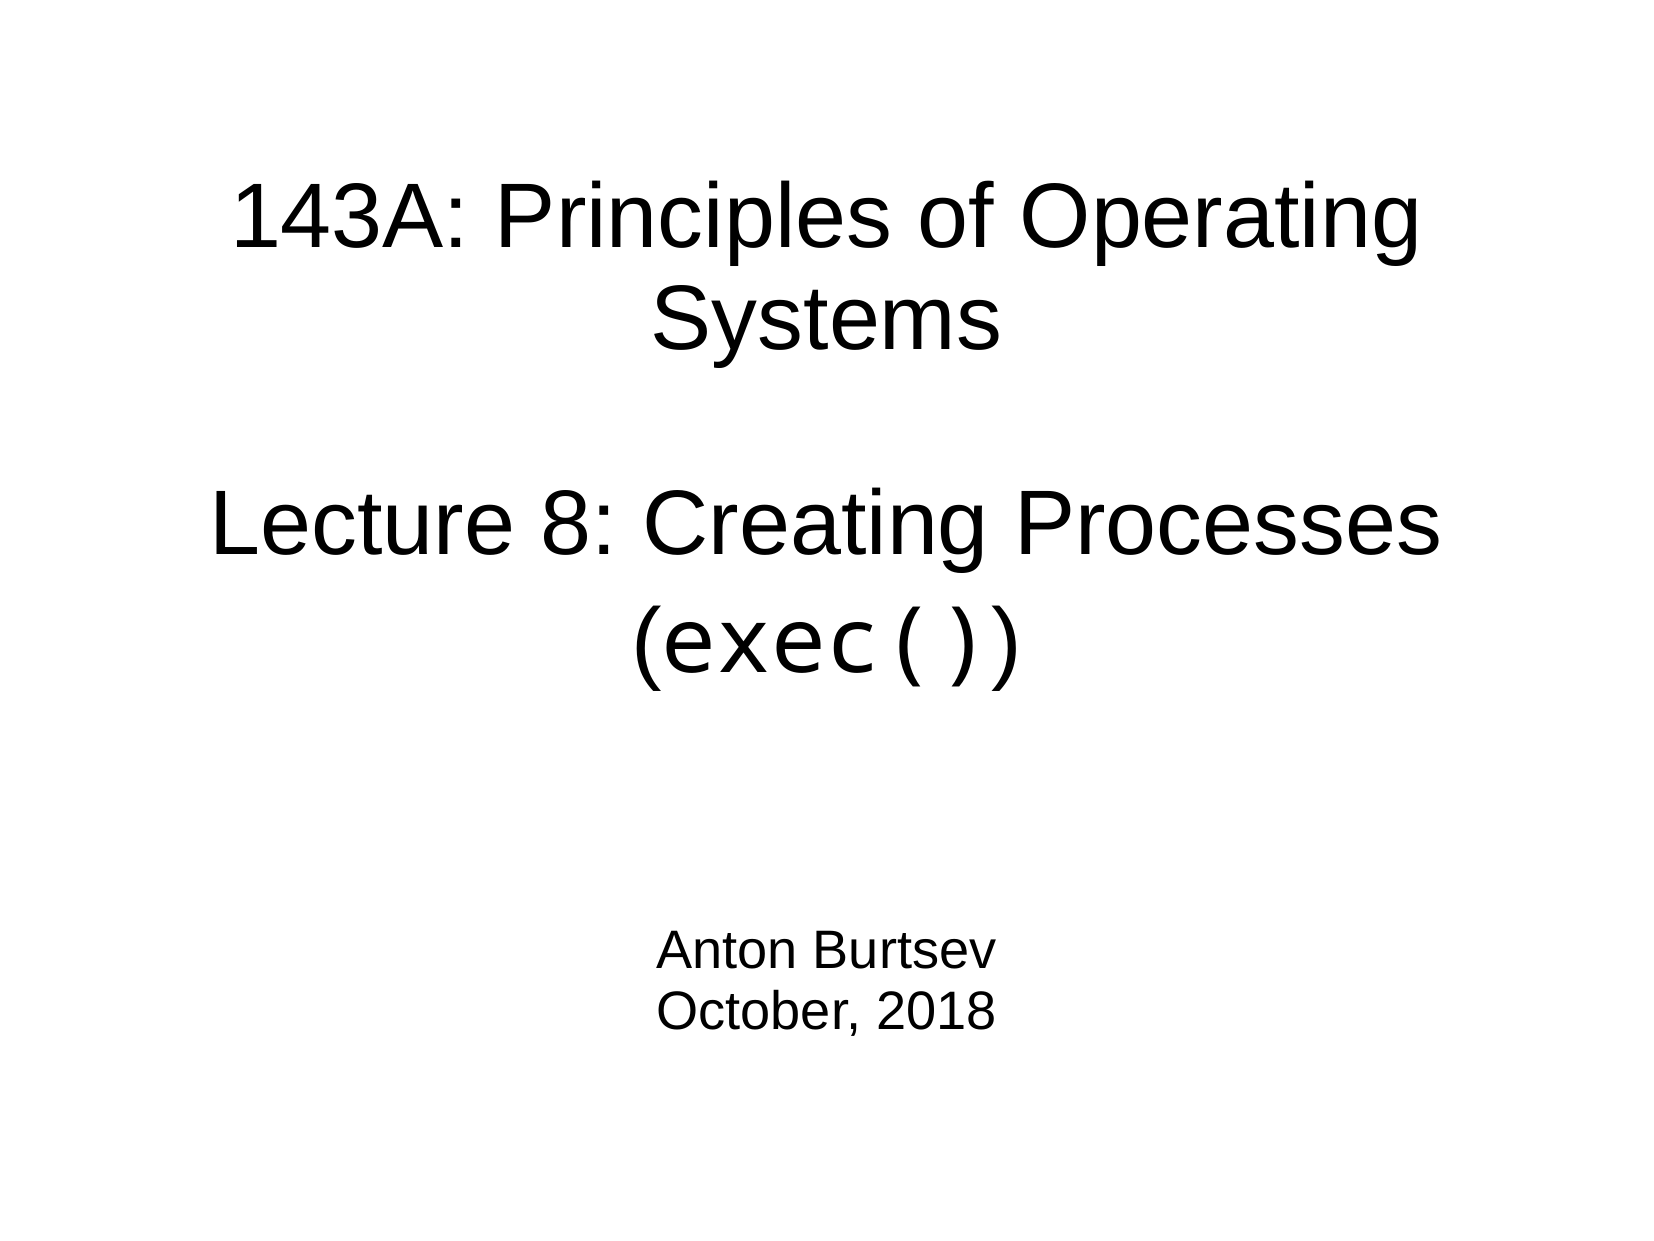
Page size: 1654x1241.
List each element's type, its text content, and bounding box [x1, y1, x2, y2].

title 143A: Principles of Operating Systems Lecture 8: Creating Processes (exec()) [82, 113, 1571, 637]
subtitle Anton Burtsev October, 2018 [82, 637, 1571, 1109]
